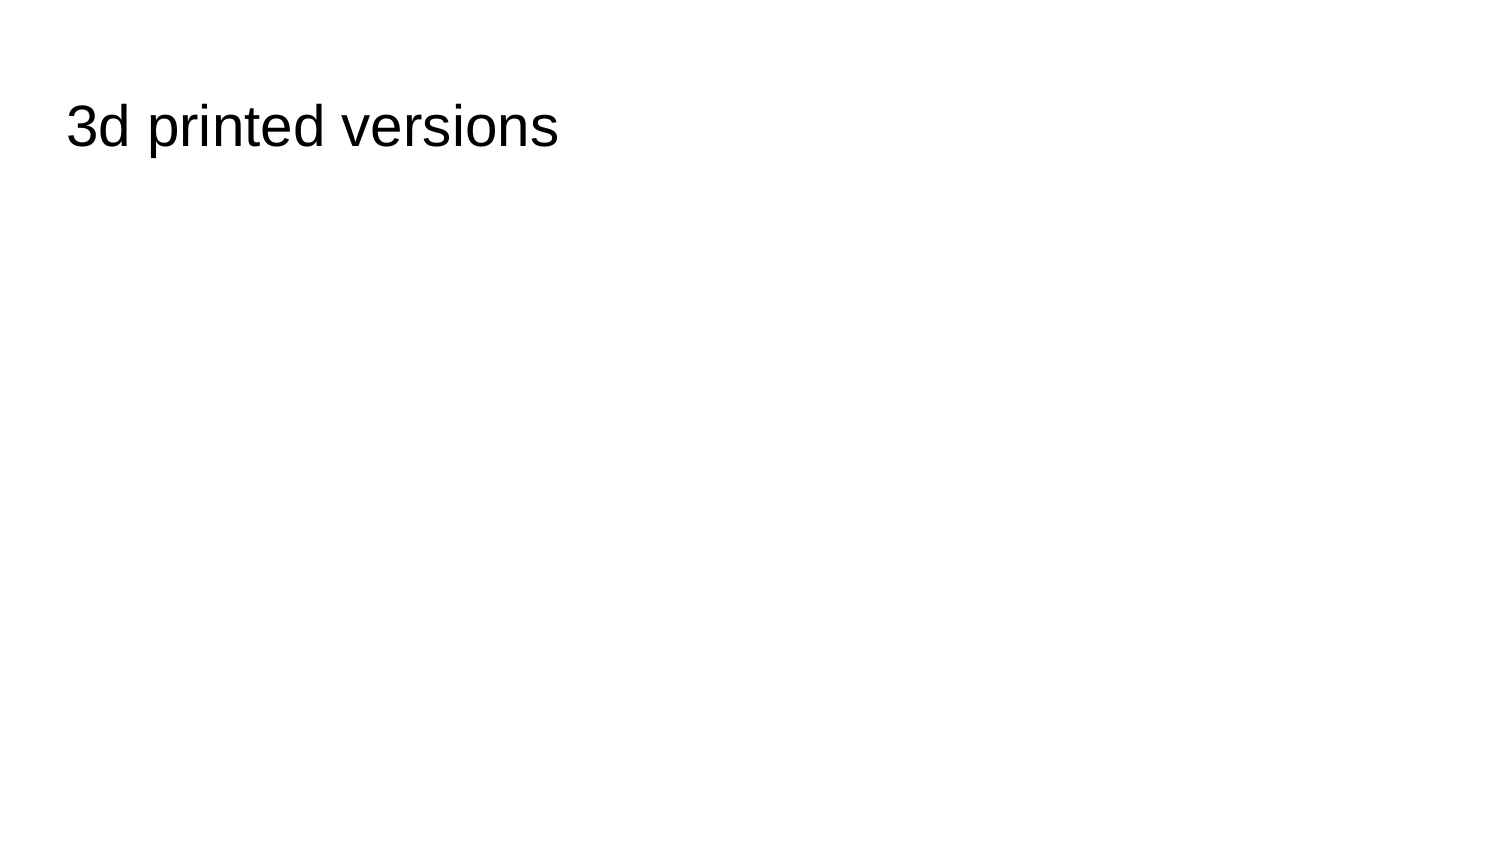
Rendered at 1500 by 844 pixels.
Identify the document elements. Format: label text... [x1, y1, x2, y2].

title 3d printed versions [51, 72, 1449, 167]
